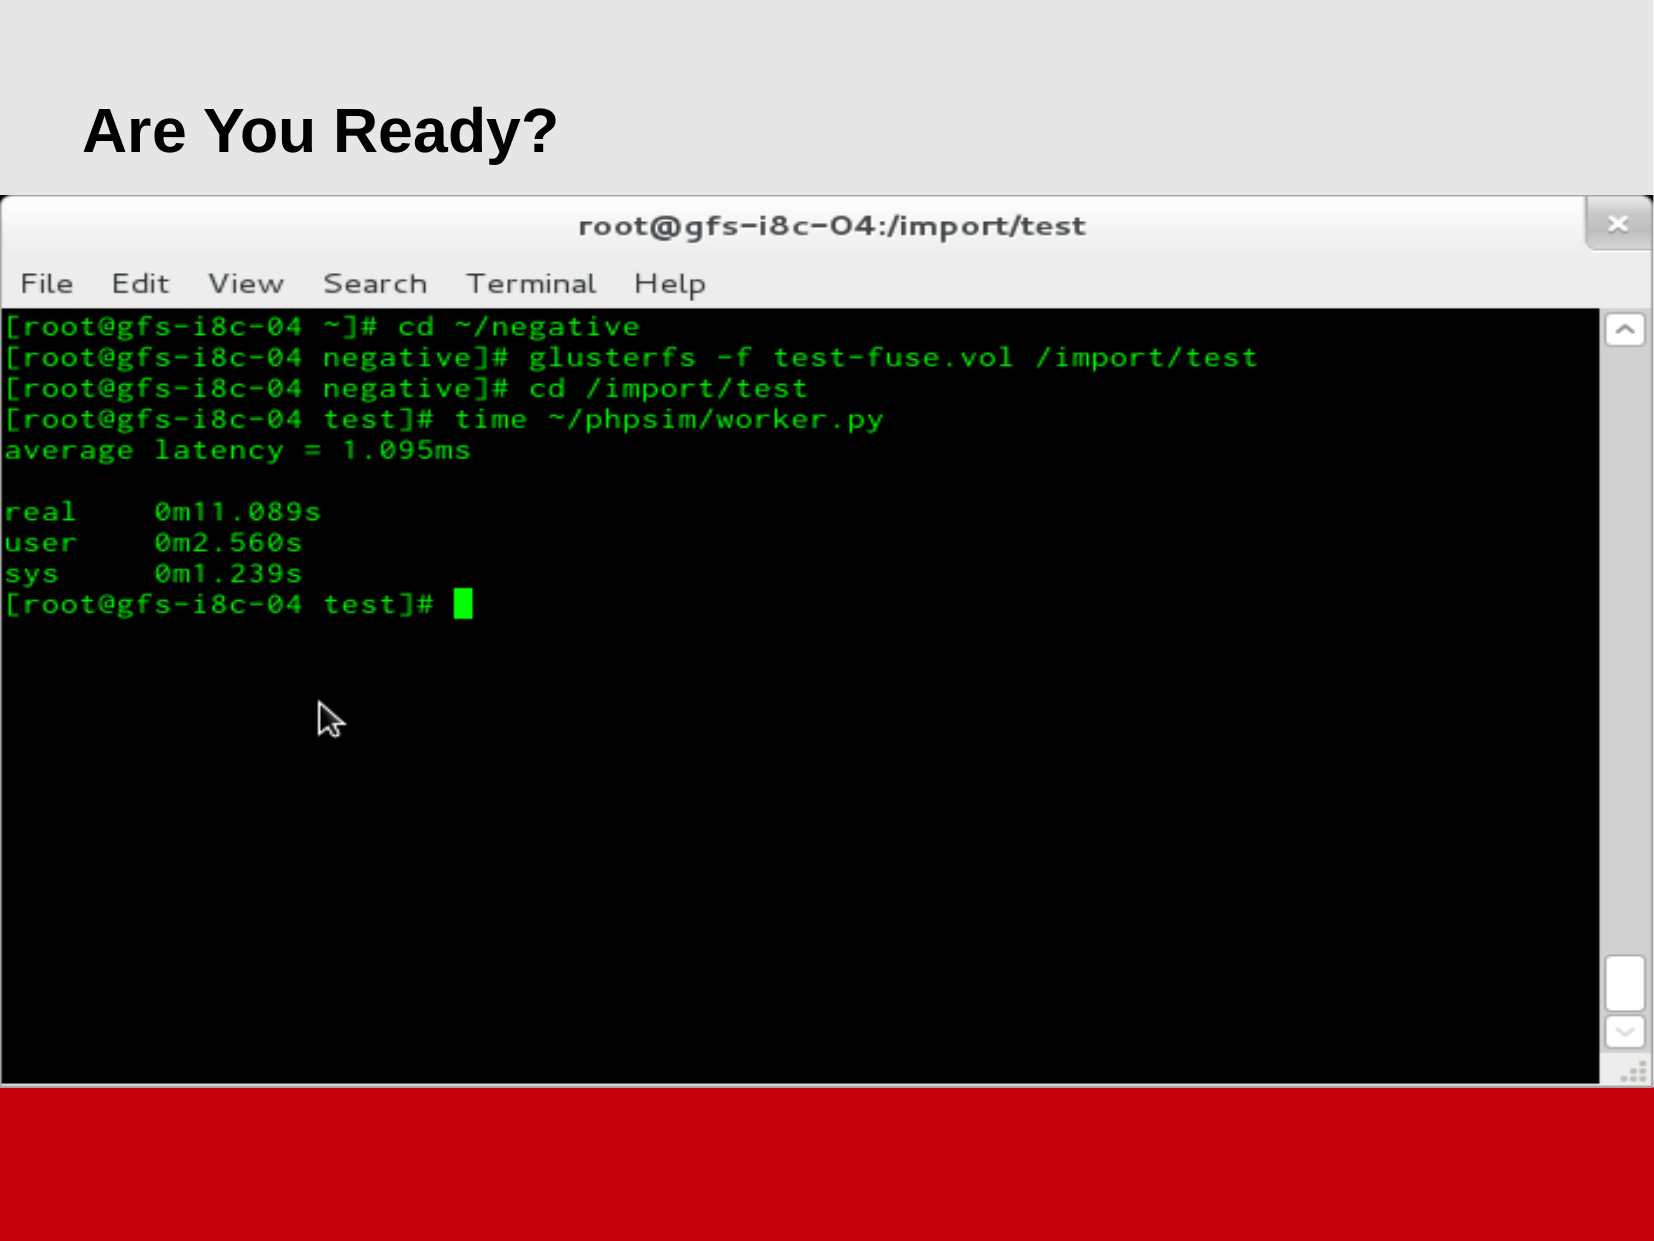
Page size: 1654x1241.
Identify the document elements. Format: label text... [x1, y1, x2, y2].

picture [0, 195, 1654, 1088]
title Are You Ready? [82, 37, 1571, 195]
